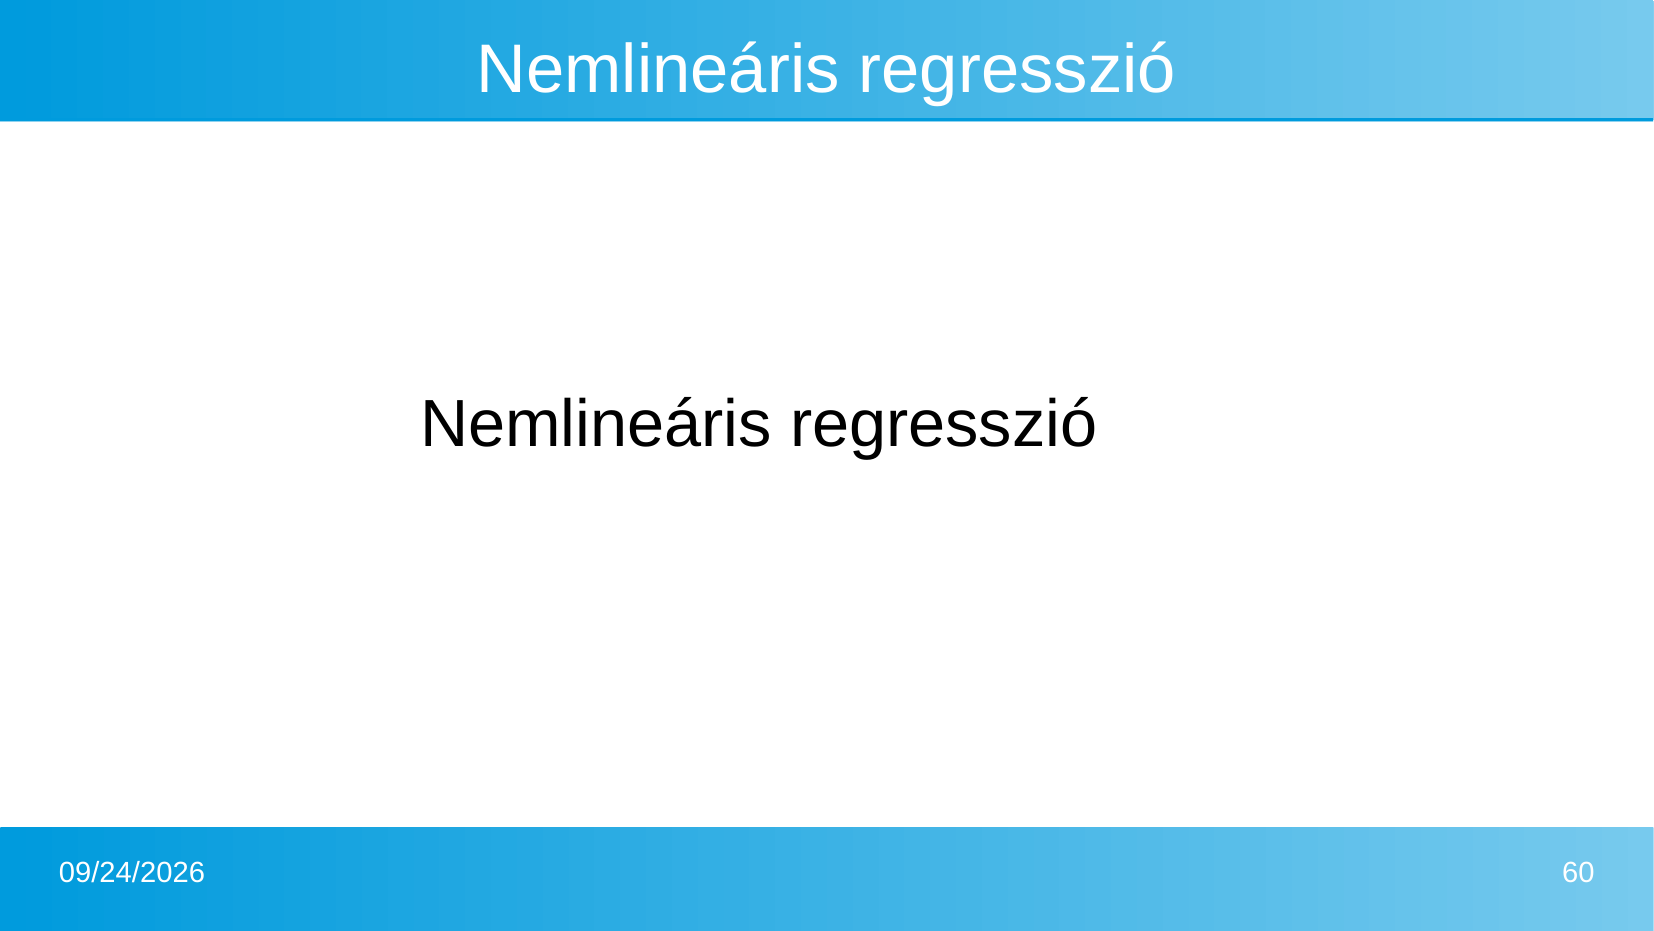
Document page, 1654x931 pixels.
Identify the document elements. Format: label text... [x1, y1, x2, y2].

text_box Nemlineáris regresszió [405, 378, 1416, 516]
title Nemlineáris regresszió [59, 29, 1595, 108]
